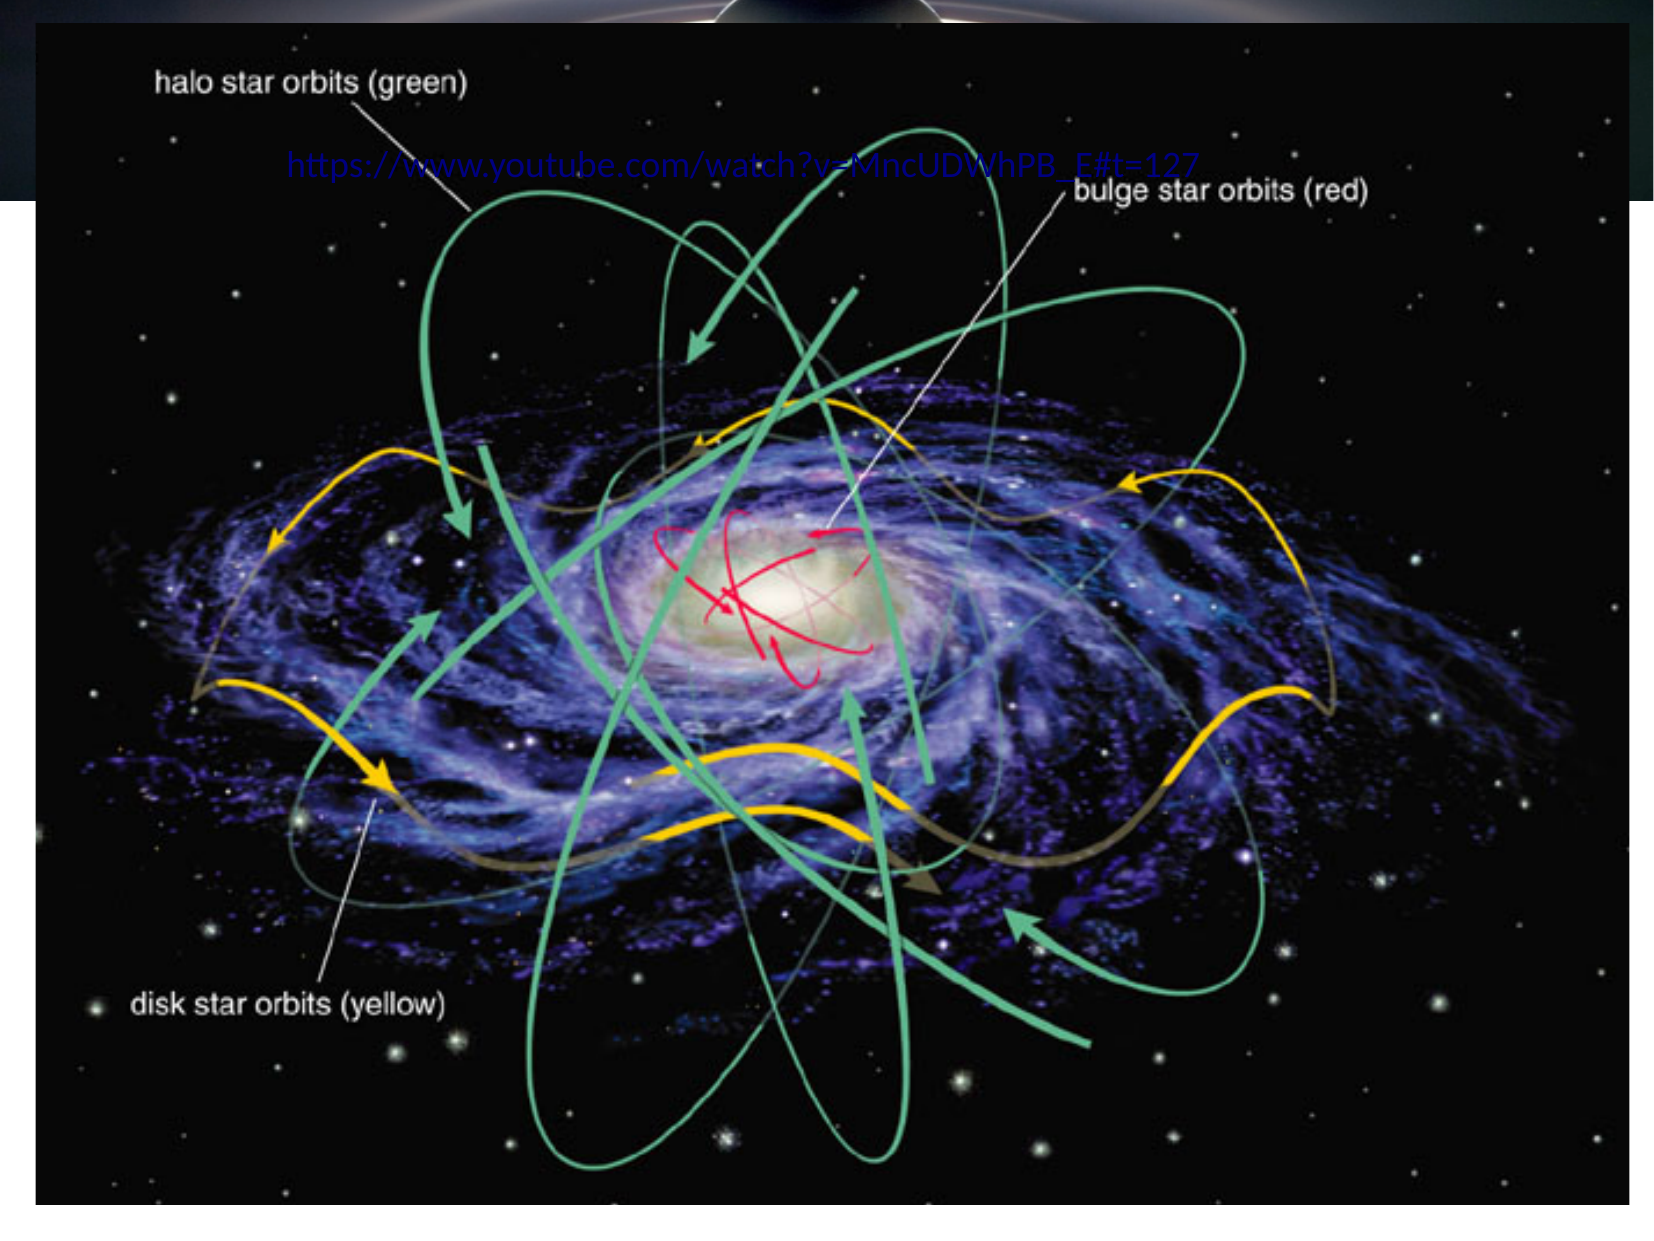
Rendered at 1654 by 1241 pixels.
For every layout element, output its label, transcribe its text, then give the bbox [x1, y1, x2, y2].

text_box https://www.youtube.com/watch?v=MncUDWhPB_E#t=127 [271, 141, 1288, 213]
picture [0, 0, 1654, 1205]
